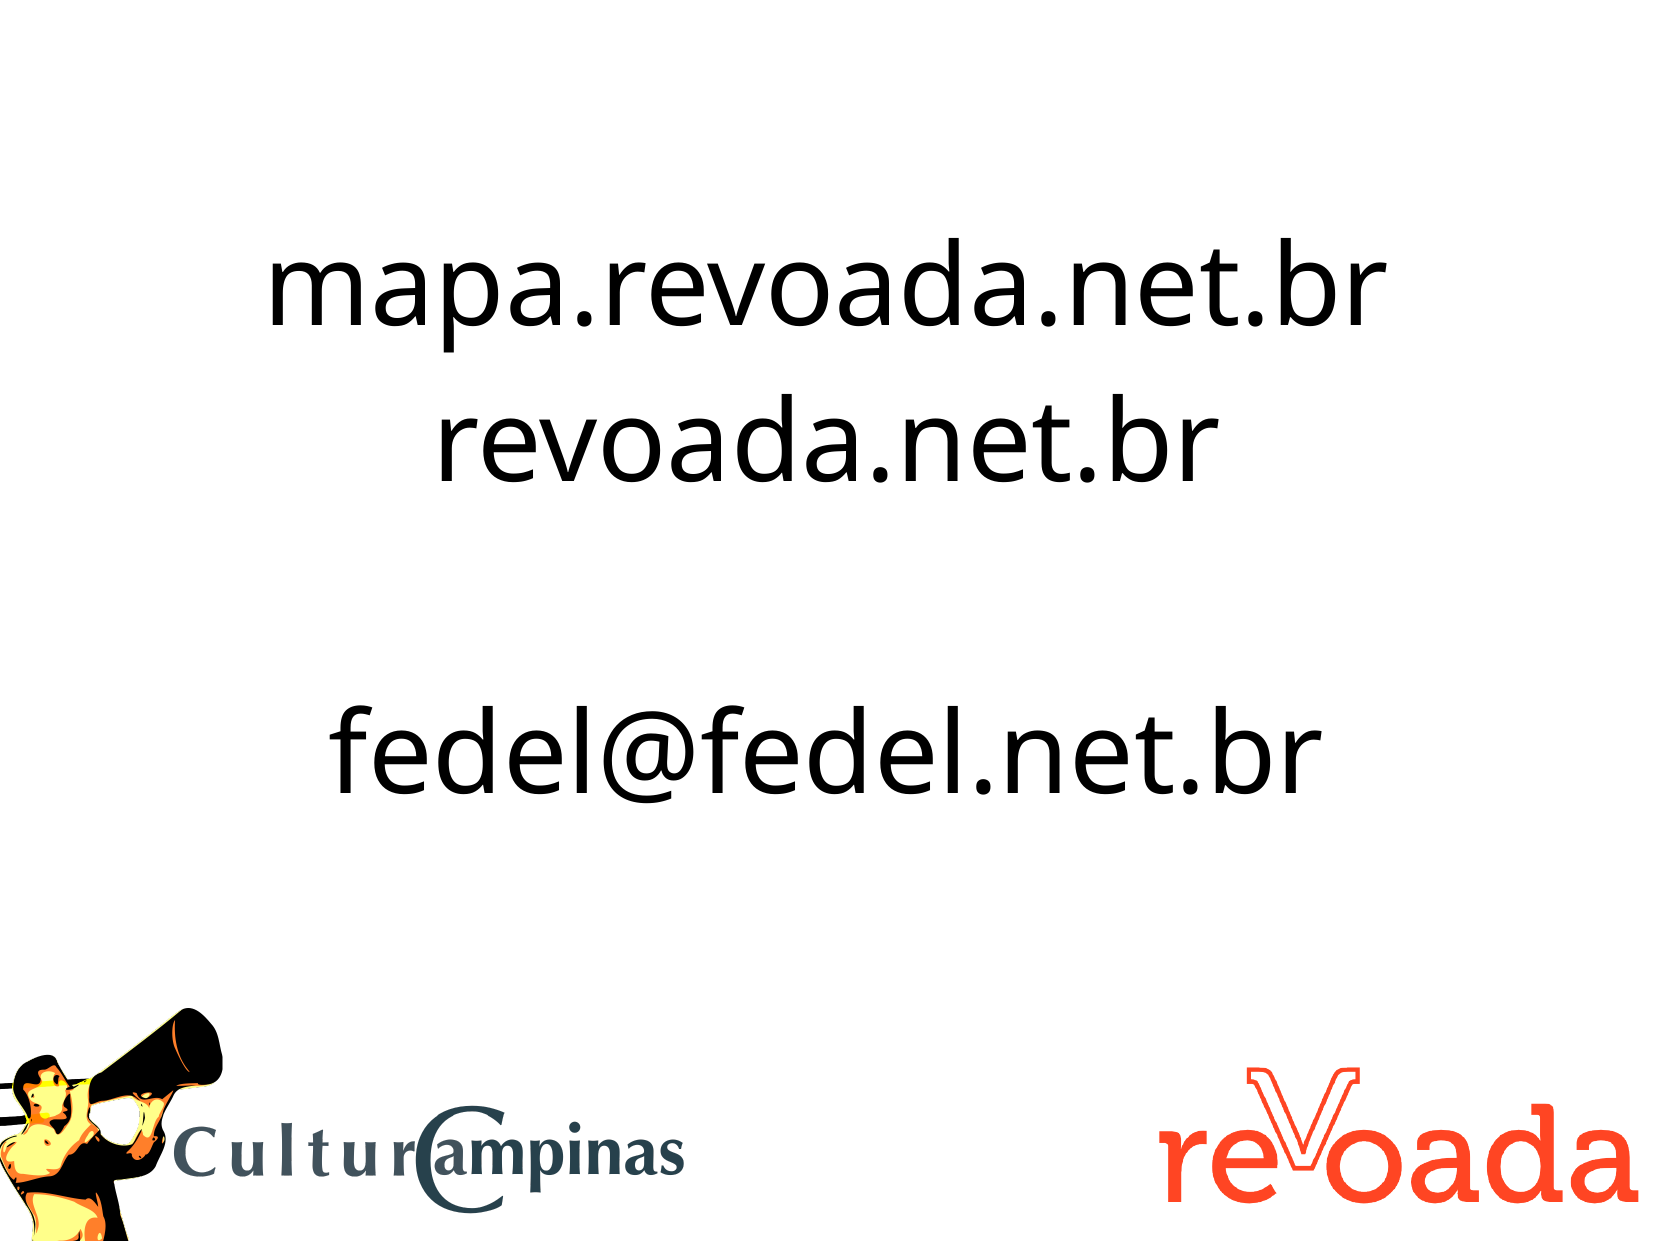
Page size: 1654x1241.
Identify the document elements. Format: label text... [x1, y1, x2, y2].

subtitle mapa.revoada.net.br revoada.net.br fedel@fedel.net.br [82, 0, 1571, 1241]
picture [1157, 1004, 1640, 1205]
picture [0, 990, 709, 1241]
